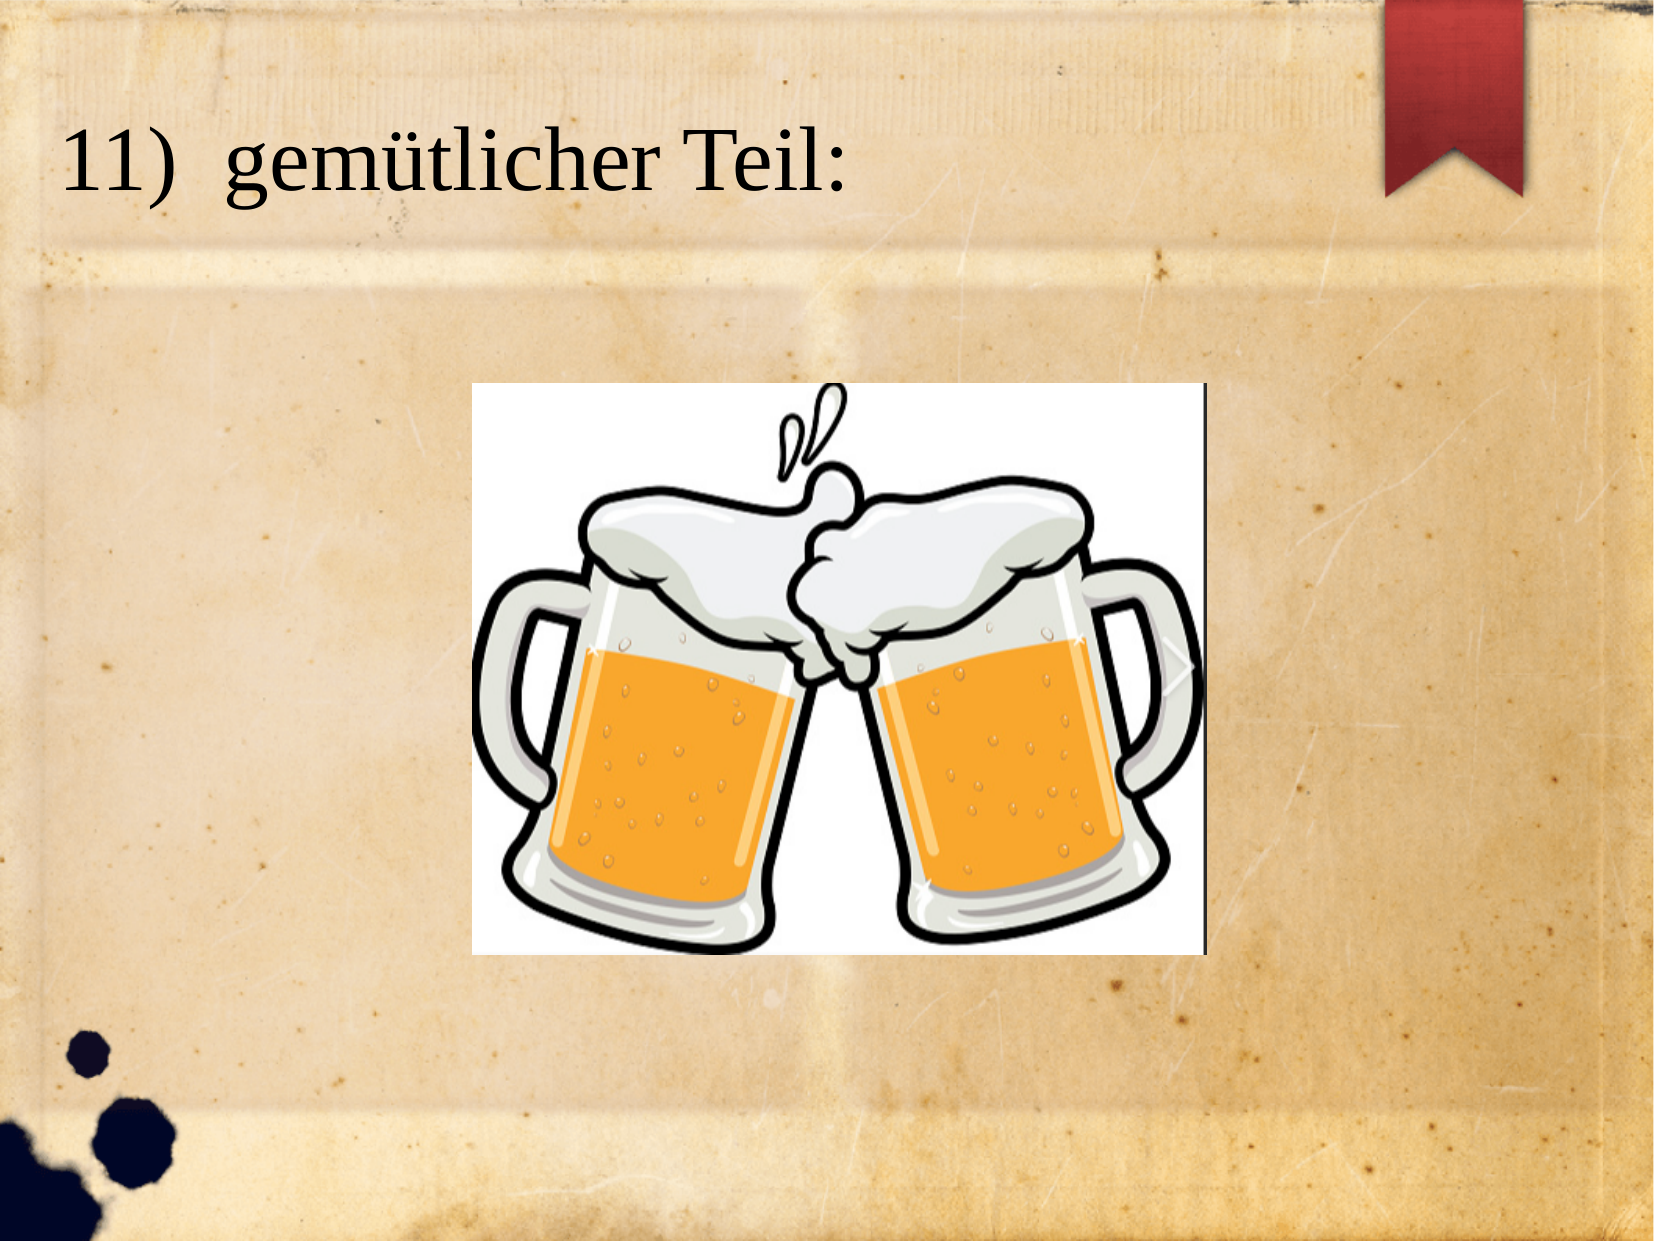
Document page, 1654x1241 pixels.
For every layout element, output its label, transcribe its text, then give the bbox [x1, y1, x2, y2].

title 11) gemütlicher Teil: [59, 108, 1323, 414]
picture [0, 0, 1654, 1241]
